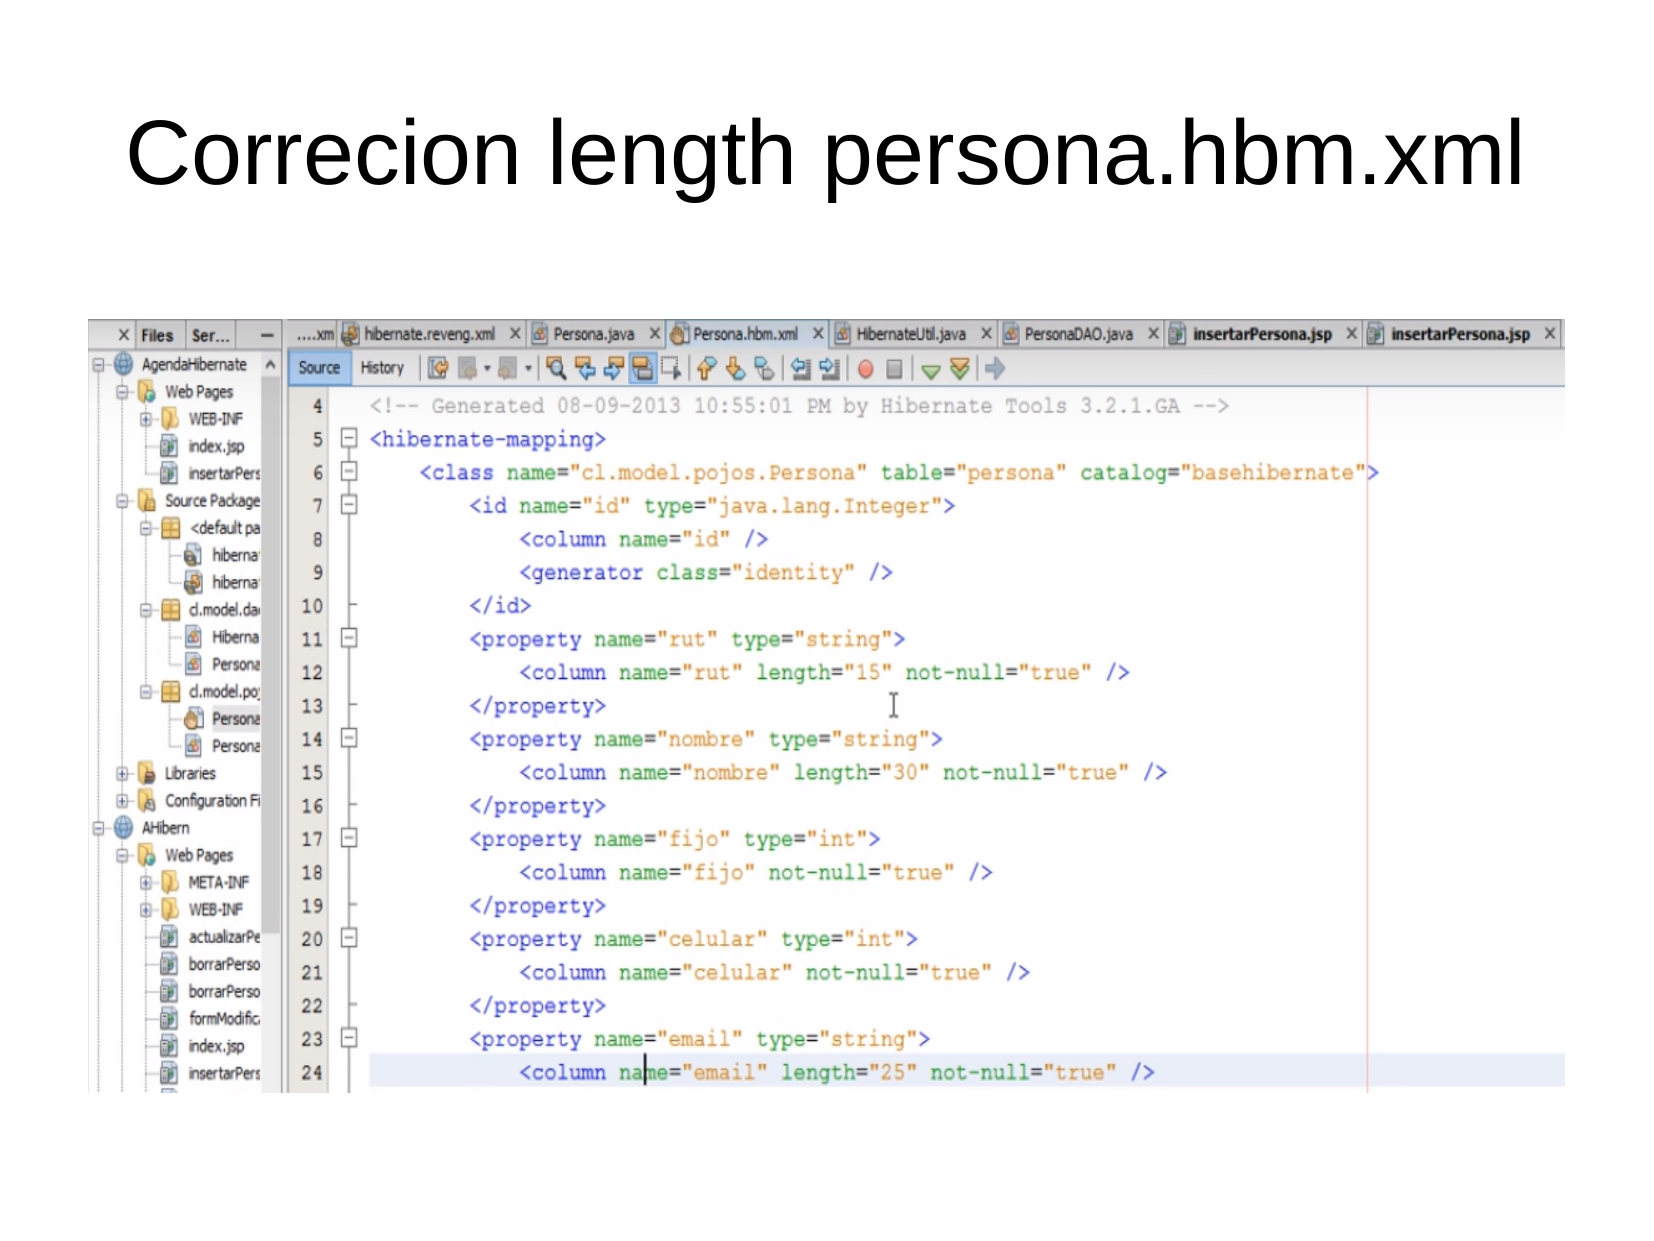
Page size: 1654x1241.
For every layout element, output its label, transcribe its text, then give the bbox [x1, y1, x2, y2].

title Correcion length persona.hbm.xml [82, 49, 1571, 257]
picture [88, 319, 1565, 1093]
